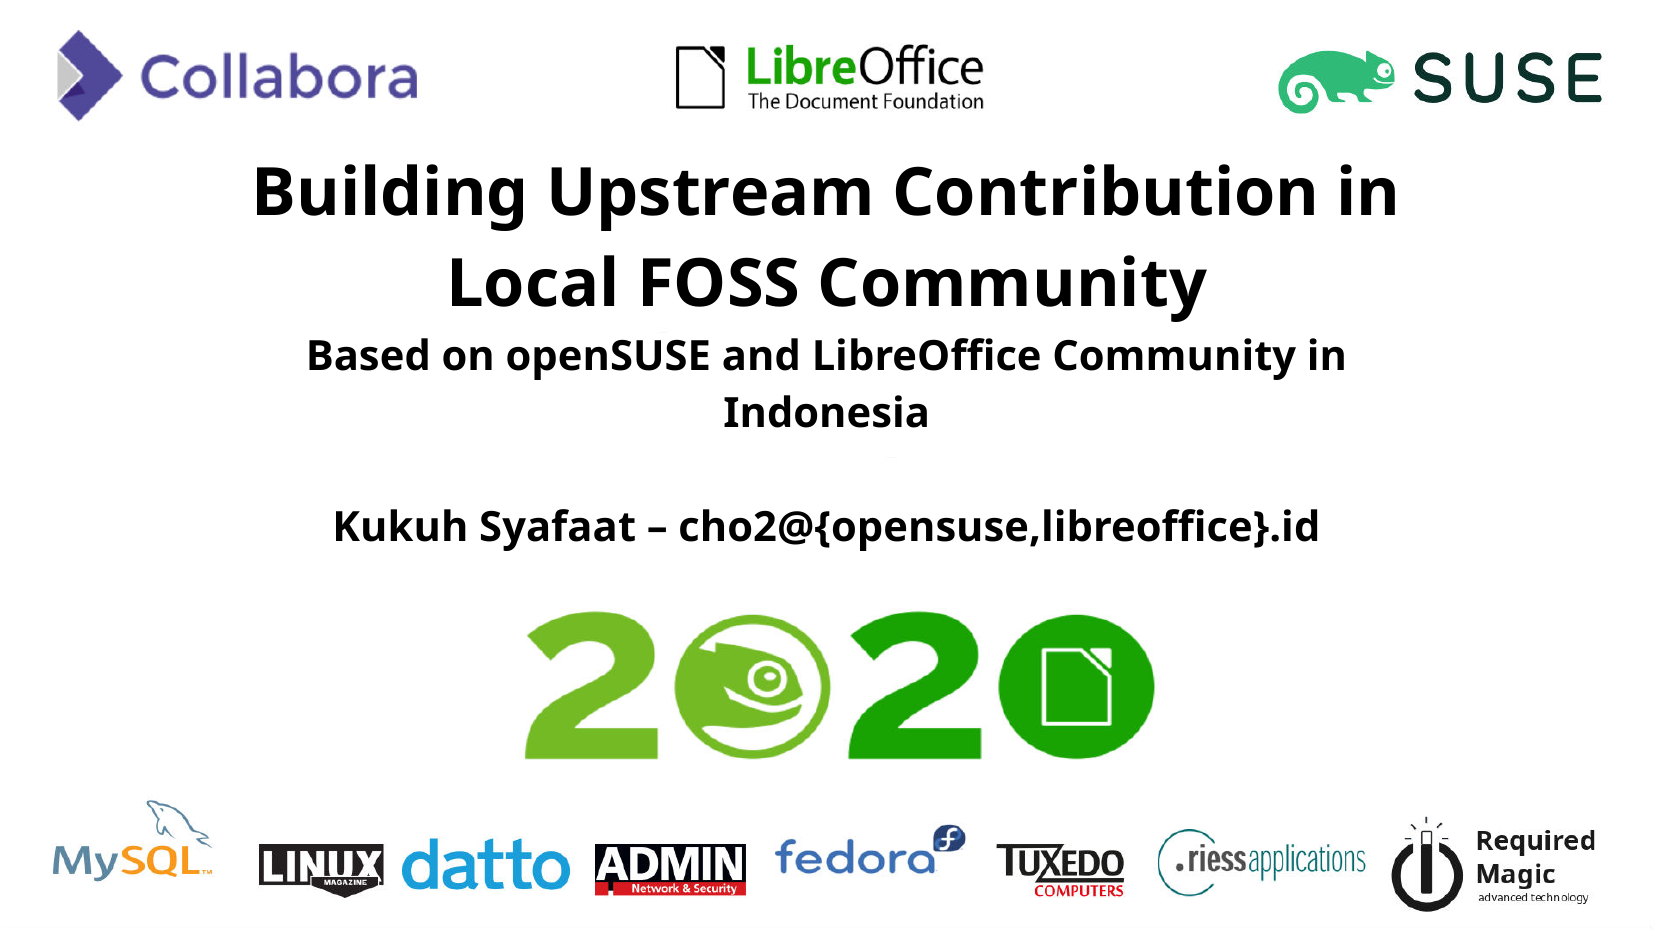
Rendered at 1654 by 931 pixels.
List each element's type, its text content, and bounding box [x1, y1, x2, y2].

picture [2, 1, 1654, 931]
title Building Upstream Contribution in Local FOSS Community Based on openSUSE and LibreOffice Community in Indonesia Kukuh Syafaat – cho2@{opensuse,libreoffice}.id [236, 193, 1418, 505]
